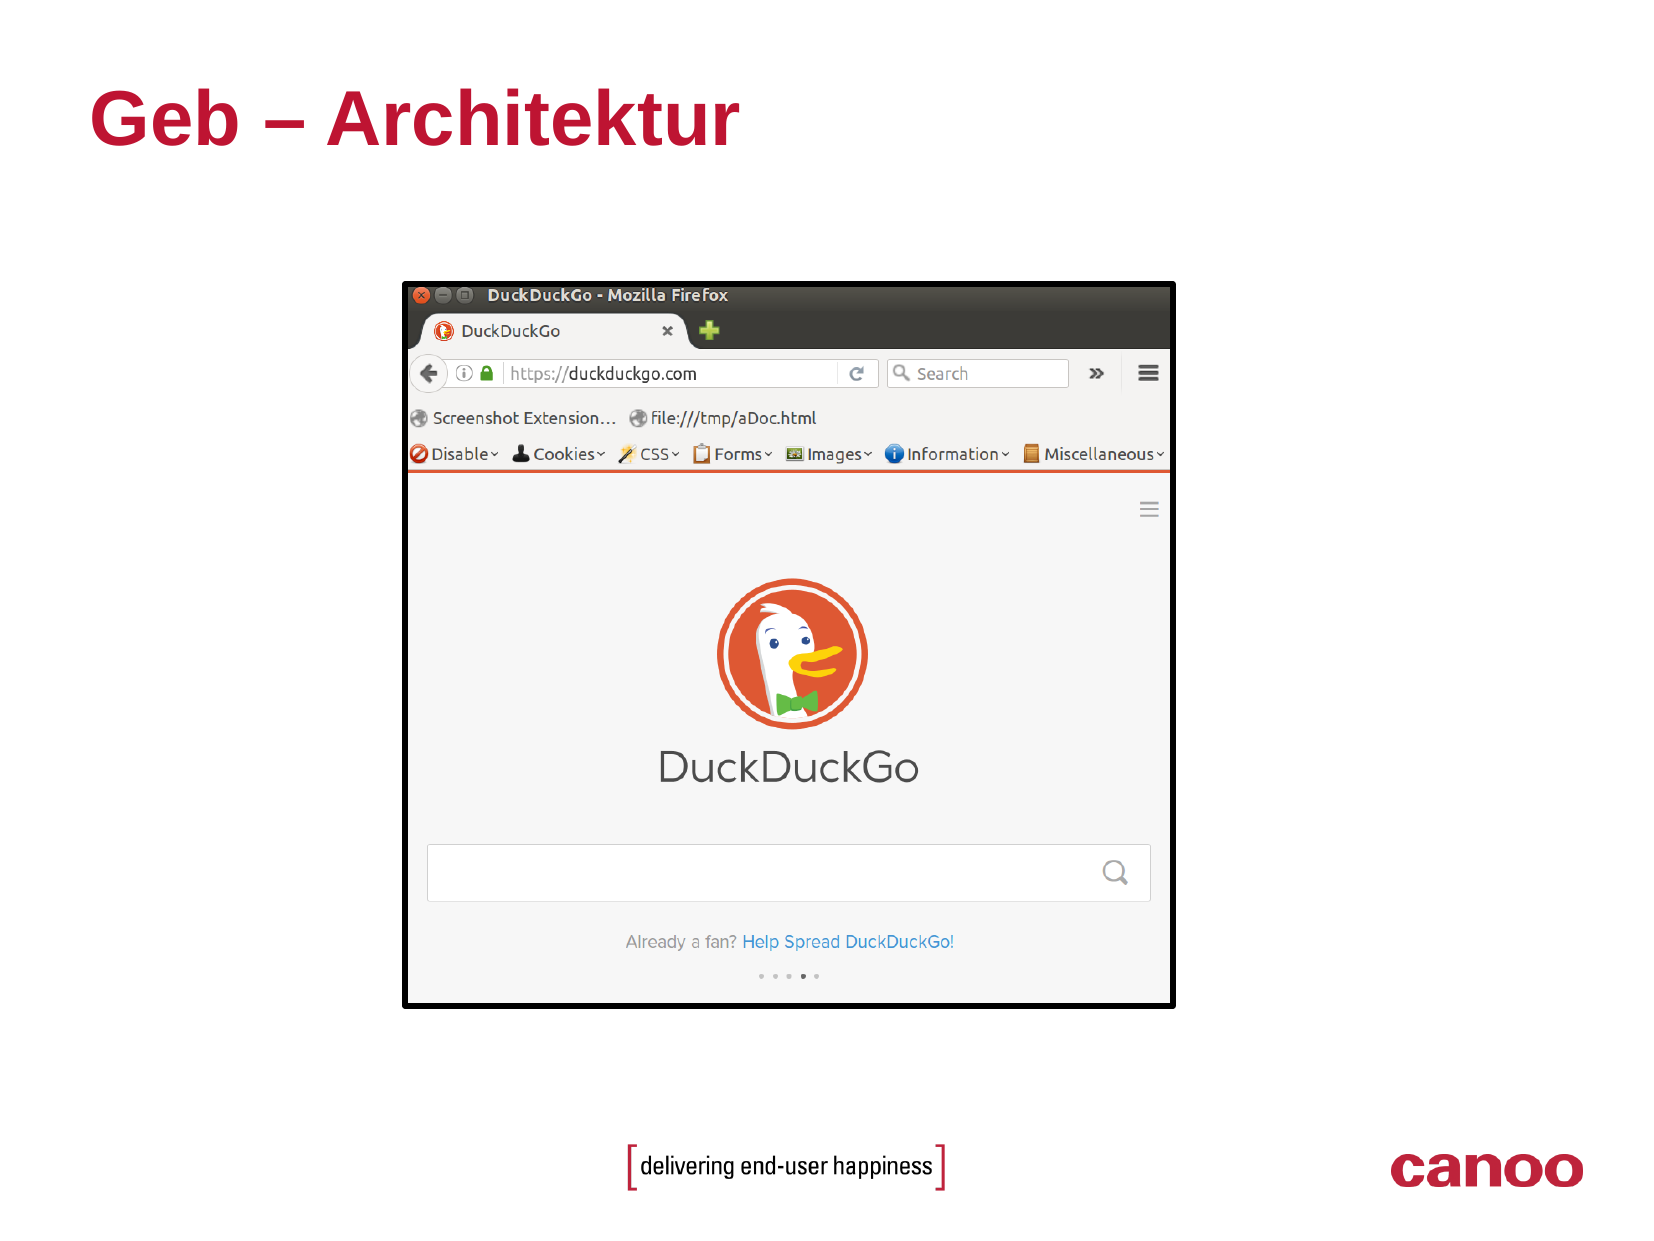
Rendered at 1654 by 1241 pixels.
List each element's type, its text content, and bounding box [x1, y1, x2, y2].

picture [1391, 1154, 1583, 1187]
picture [408, 287, 1170, 1003]
title Geb – Architektur [75, 60, 1591, 181]
picture [621, 1140, 951, 1194]
